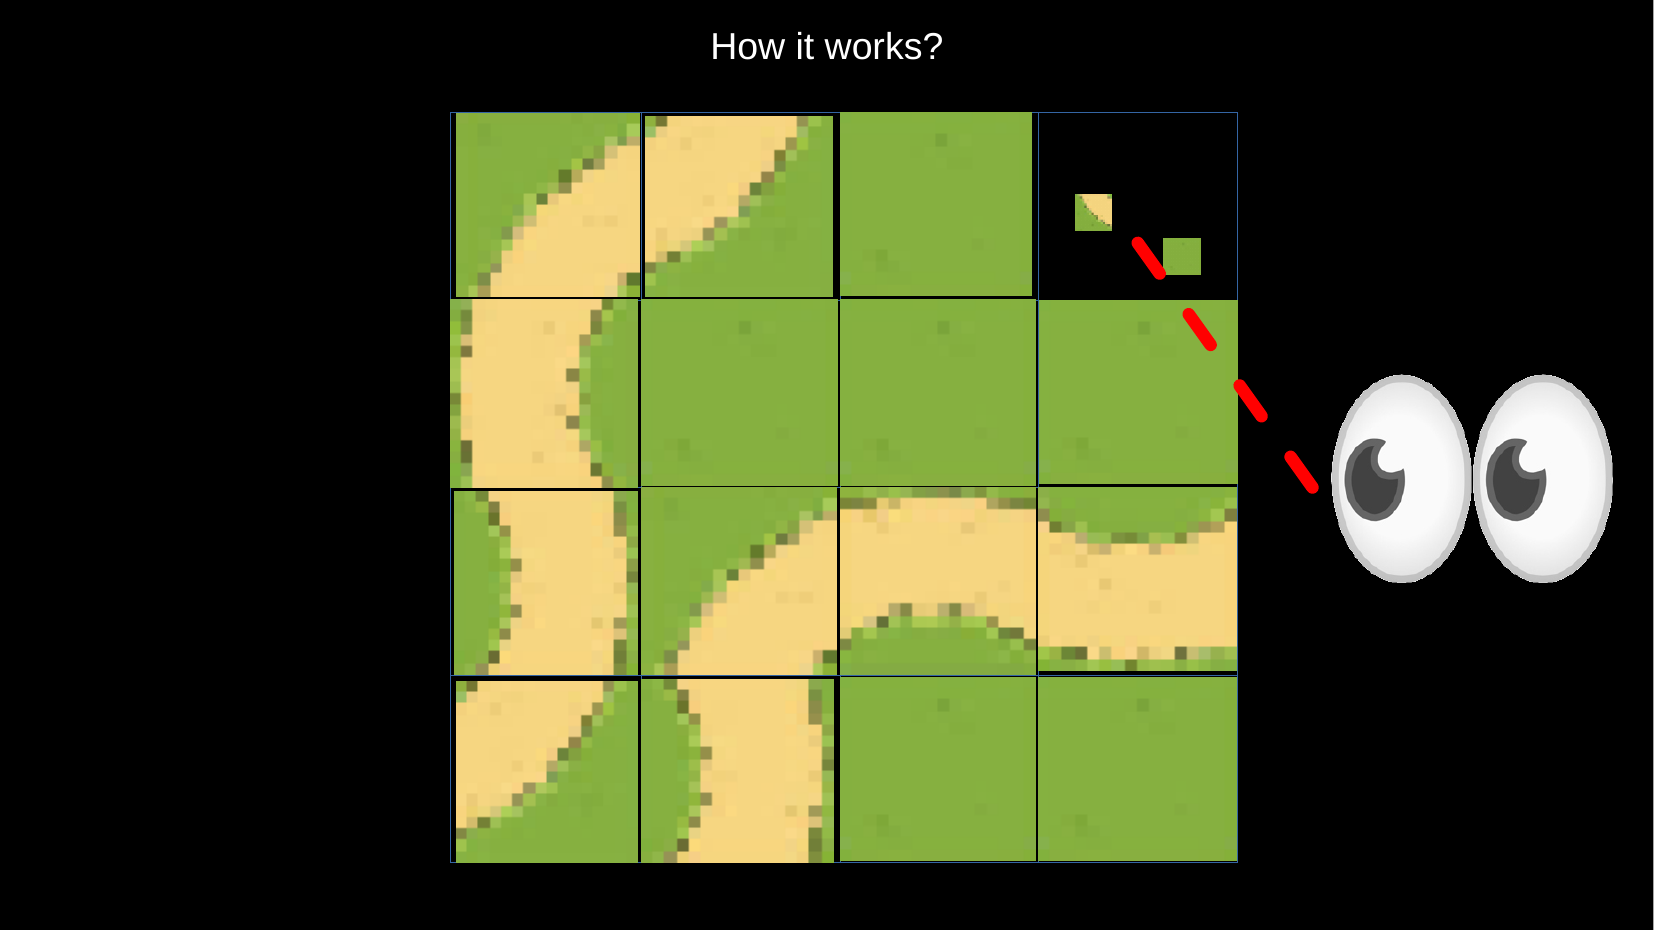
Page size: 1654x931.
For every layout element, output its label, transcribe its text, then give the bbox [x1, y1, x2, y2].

picture [641, 299, 838, 676]
picture [1075, 194, 1112, 231]
picture [456, 113, 640, 297]
picture [641, 679, 834, 863]
picture [1039, 300, 1238, 484]
picture [1038, 487, 1237, 671]
picture [645, 116, 833, 297]
picture [1163, 238, 1201, 275]
picture [1331, 374, 1613, 583]
picture [840, 299, 1036, 676]
text_box How it works? [0, 18, 1654, 76]
picture [840, 677, 1036, 862]
picture [840, 112, 1032, 296]
picture [450, 299, 638, 488]
picture [456, 681, 638, 863]
picture [454, 491, 638, 676]
picture [1038, 677, 1237, 862]
